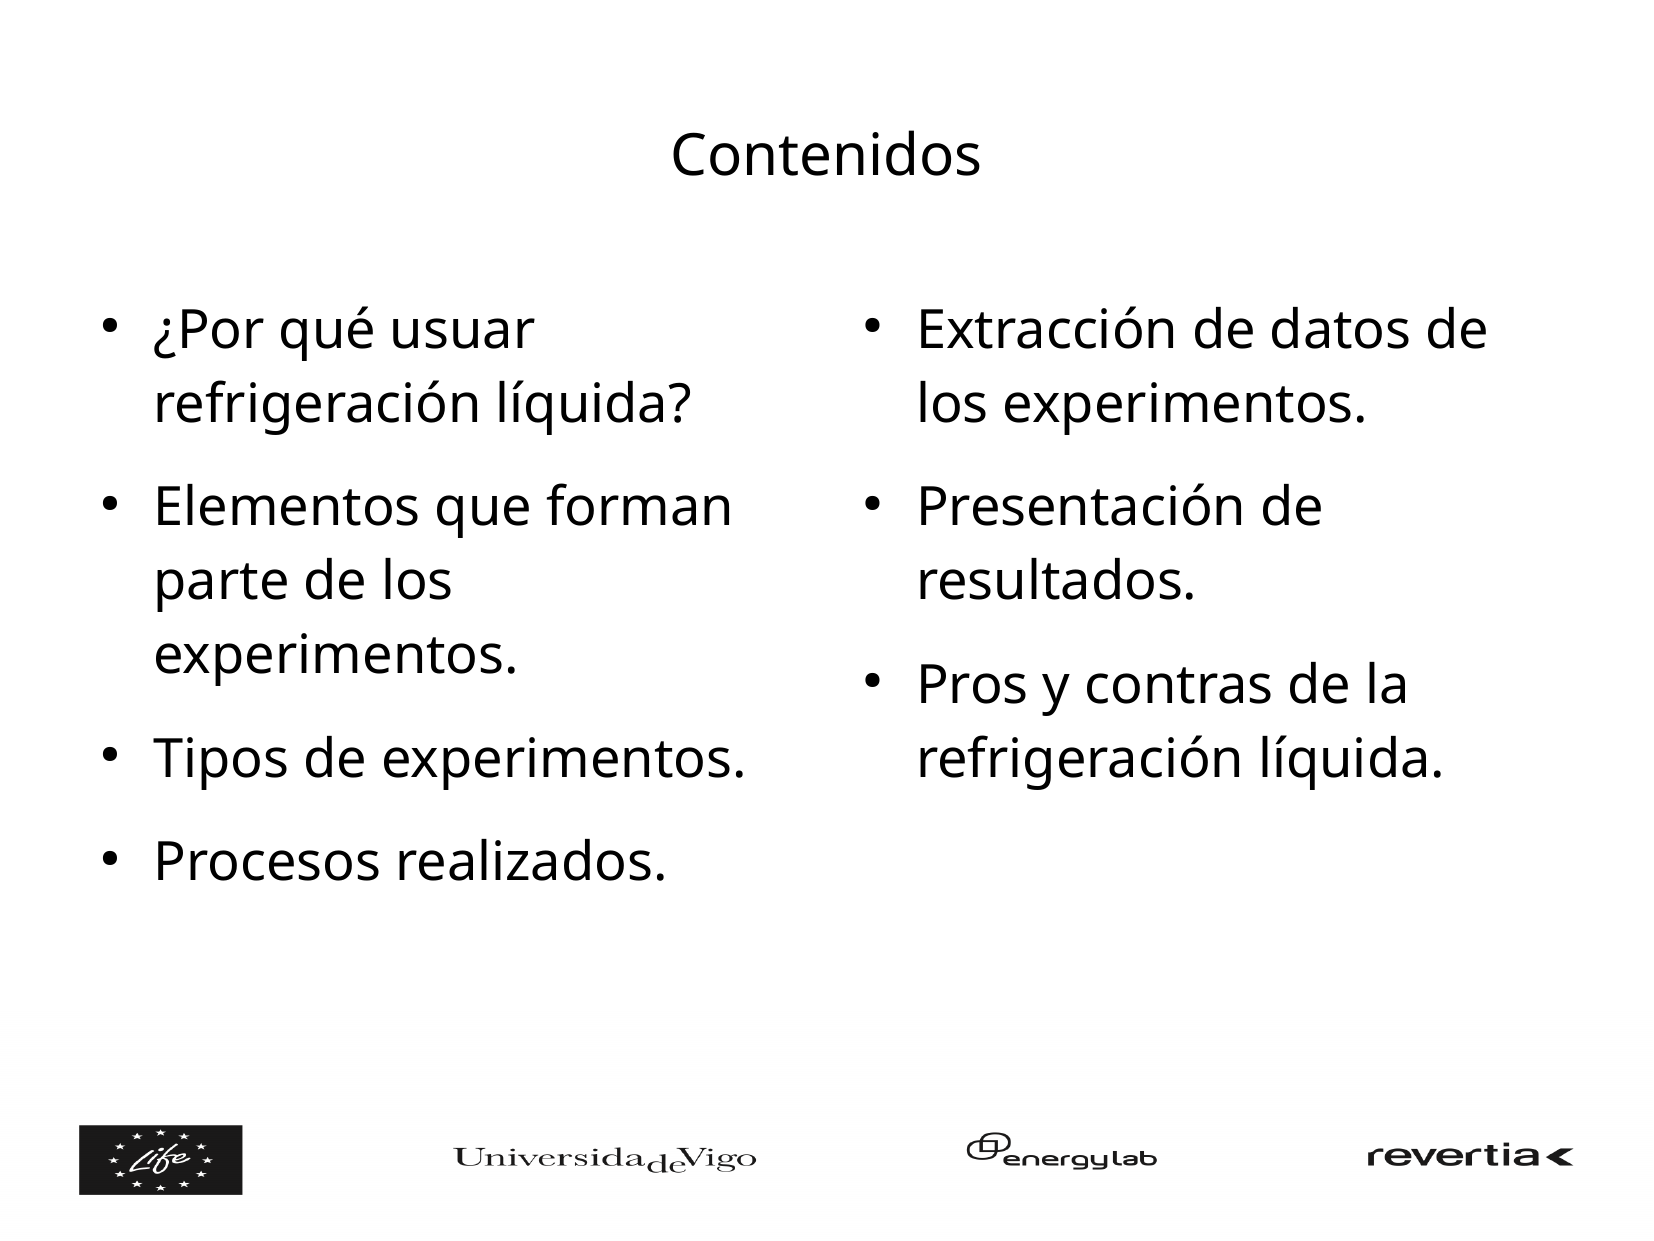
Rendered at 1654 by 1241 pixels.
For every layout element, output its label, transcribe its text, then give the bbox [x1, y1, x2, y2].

picture [0, 1009, 1654, 1241]
title Contenidos [82, 49, 1571, 257]
list ¿Por qué usuar refrigeración líquida? Elementos que forman parte de los experimentos. Tipos de experimentos. Procesos realizados. [82, 290, 809, 1010]
list Extracción de datos de los experimentos. Presentación de resultados. Pros y contras de la refrigeración líquida. [845, 290, 1572, 1010]
